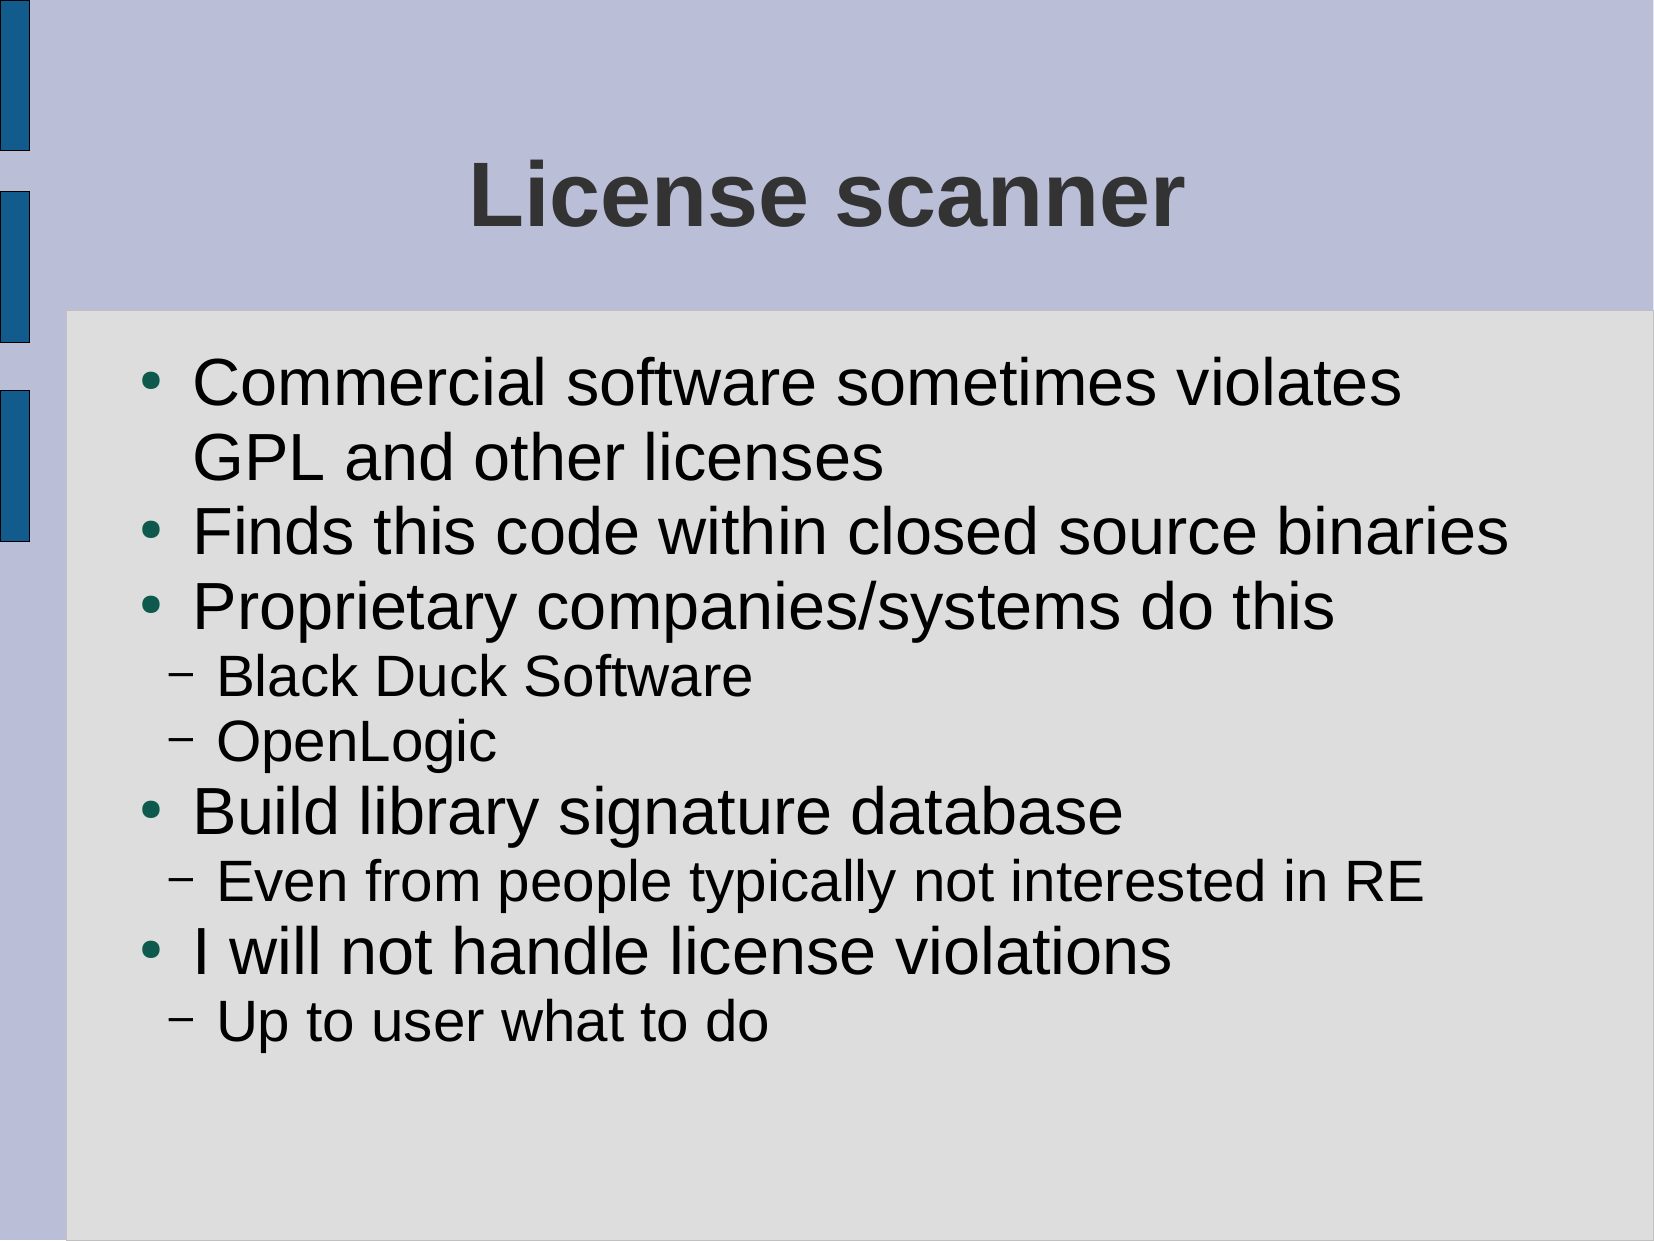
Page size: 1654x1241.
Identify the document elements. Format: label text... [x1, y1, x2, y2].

title License scanner [121, 91, 1534, 299]
list Commercial software sometimes violates GPL and other licenses Finds this code within closed source binaries Proprietary companies/systems do this Black Duck Software OpenLogic Build library signature database Even from people typically not interested in RE I will not handle license violations Up to user what to do [121, 344, 1534, 1127]
